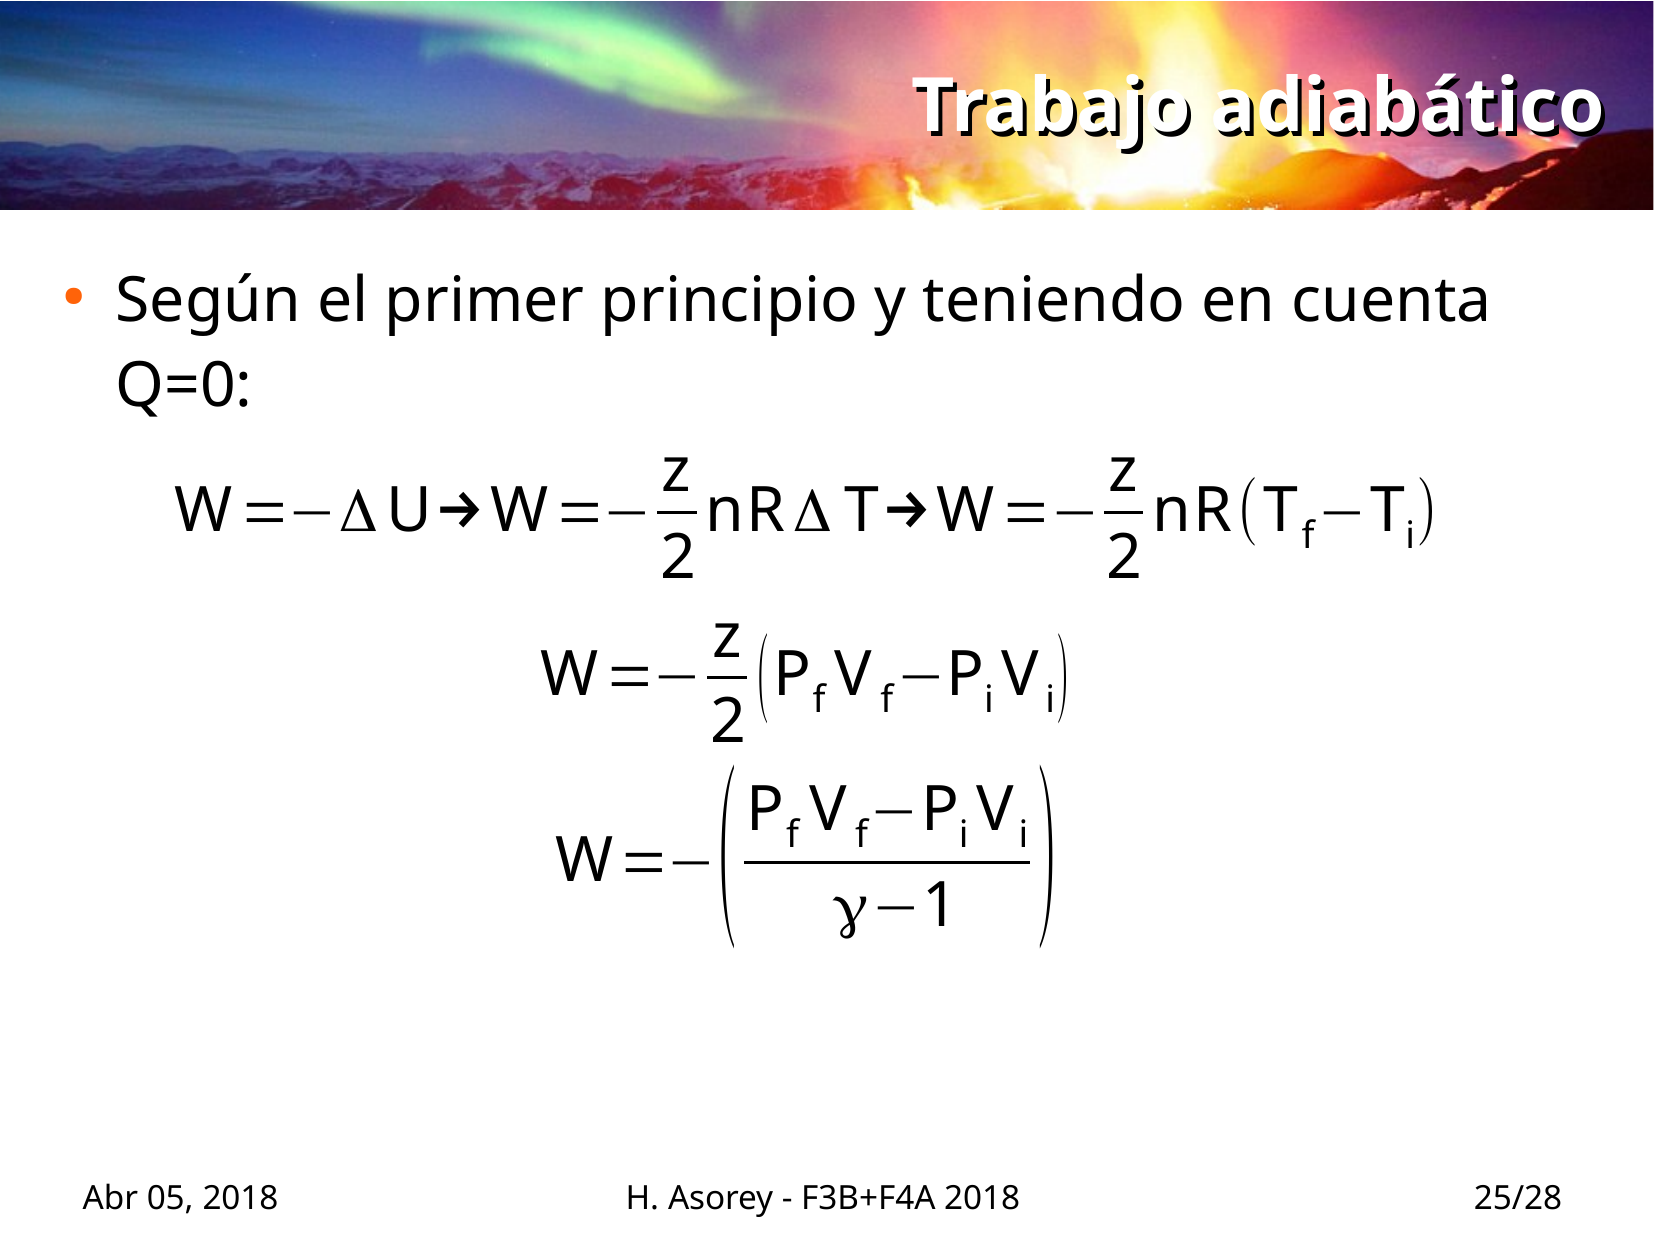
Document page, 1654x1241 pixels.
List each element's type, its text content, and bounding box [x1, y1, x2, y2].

title Trabajo adiabático [45, 15, 1606, 191]
chart [166, 431, 1444, 953]
list Según el primer principio y teniendo en cuenta Q=0: [45, 255, 1606, 1156]
picture [0, 1, 1654, 210]
